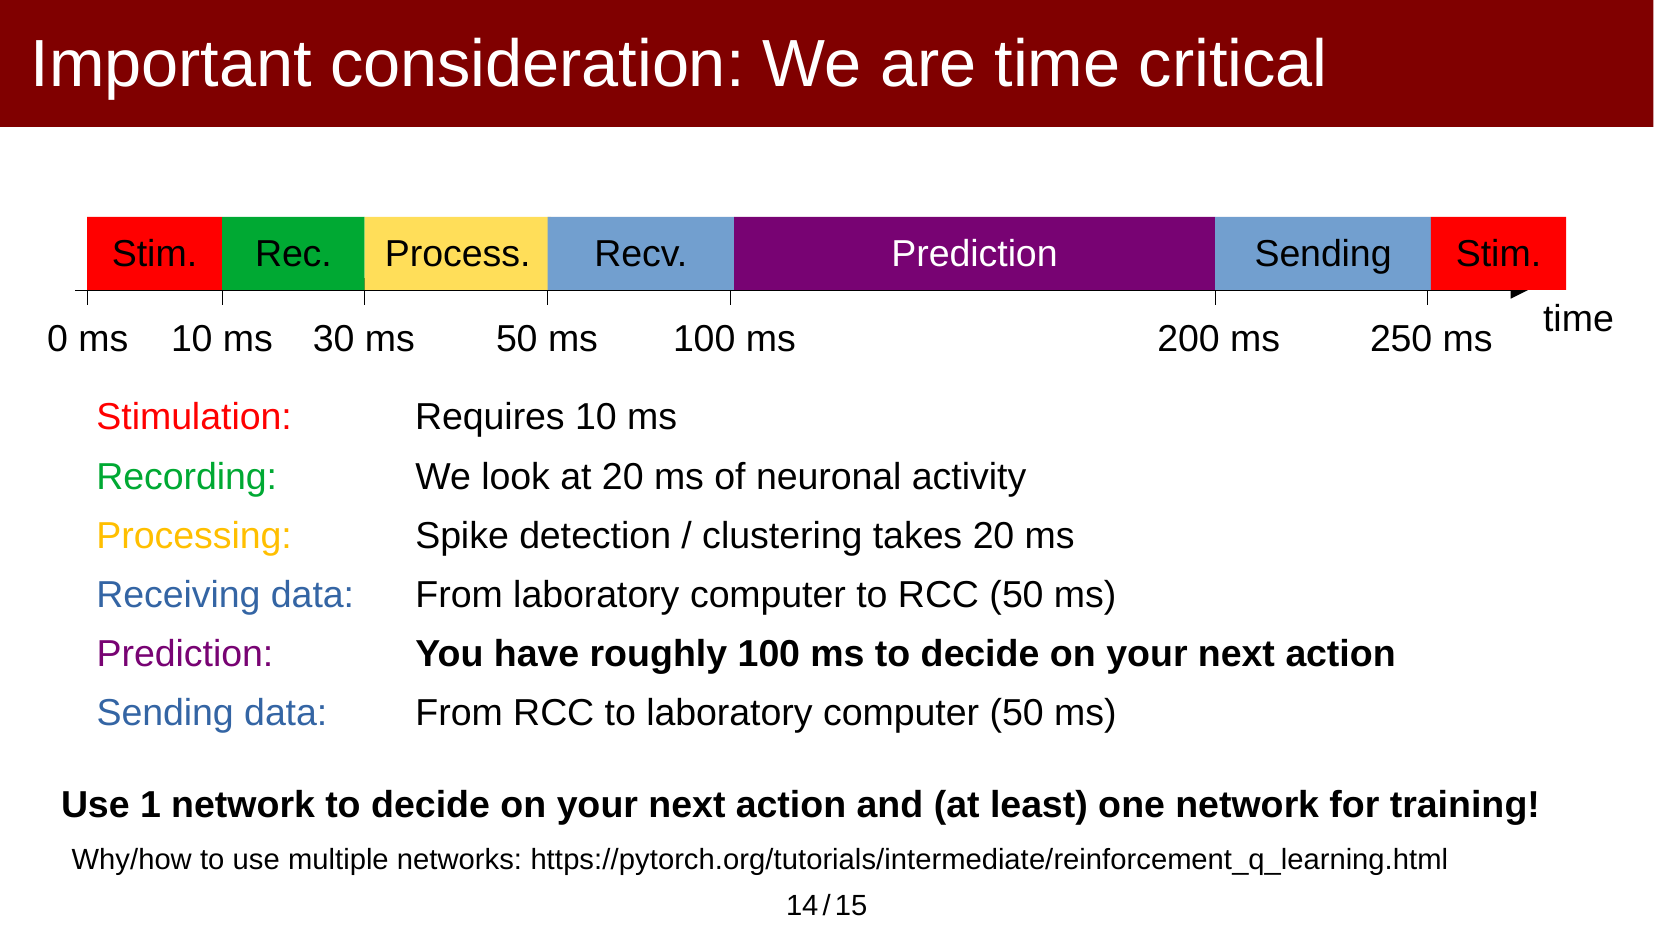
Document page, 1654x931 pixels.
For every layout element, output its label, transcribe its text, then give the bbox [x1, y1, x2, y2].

text_box Sending [1215, 216, 1430, 290]
text_box Prediction: [81, 624, 289, 682]
text_box From laboratory computer to RCC (50 ms) [400, 565, 1372, 623]
text_box Rec. [222, 216, 364, 290]
text_box 10 ms [156, 309, 289, 367]
text_box You have roughly 100 ms to decide on your next action [400, 624, 1455, 724]
text_box Receiving data: [81, 565, 370, 623]
text_box 30 ms [298, 309, 430, 367]
text_box 50 ms [481, 309, 613, 367]
text_box We look at 20 ms of neuronal activity [400, 447, 1372, 505]
text_box Recv. [547, 216, 734, 290]
text_box 0 ms [32, 309, 144, 367]
text_box Process. [364, 216, 547, 290]
text_box Use 1 network to decide on your next action and (at least) one network for training! [46, 775, 1556, 833]
text_box From RCC to laboratory computer (50 ms) [400, 683, 1372, 741]
text_box Why/how to use multiple networks: https://pytorch.org/tutorials/intermediate/reinforcement_q_learning.html [56, 835, 1462, 883]
text_box time [1528, 289, 1629, 347]
text_box 250 ms [1355, 309, 1508, 367]
text_box [0, 0, 1654, 127]
text_box Spike detection / clustering takes 20 ms [400, 506, 1372, 564]
text_box Sending data: [81, 683, 343, 741]
text_box 100 ms [658, 309, 812, 367]
text_box 200 ms [1142, 309, 1296, 367]
text_box Stimulation: [81, 388, 308, 446]
text_box Processing: [81, 506, 308, 564]
text_box Prediction [734, 216, 1215, 290]
text_box Important consideration: We are time critical [15, 19, 1631, 109]
text_box Stim. [1430, 216, 1567, 290]
text_box Recording: [81, 447, 293, 505]
text_box Stim. [87, 216, 222, 290]
text_box Requires 10 ms [400, 388, 1372, 446]
